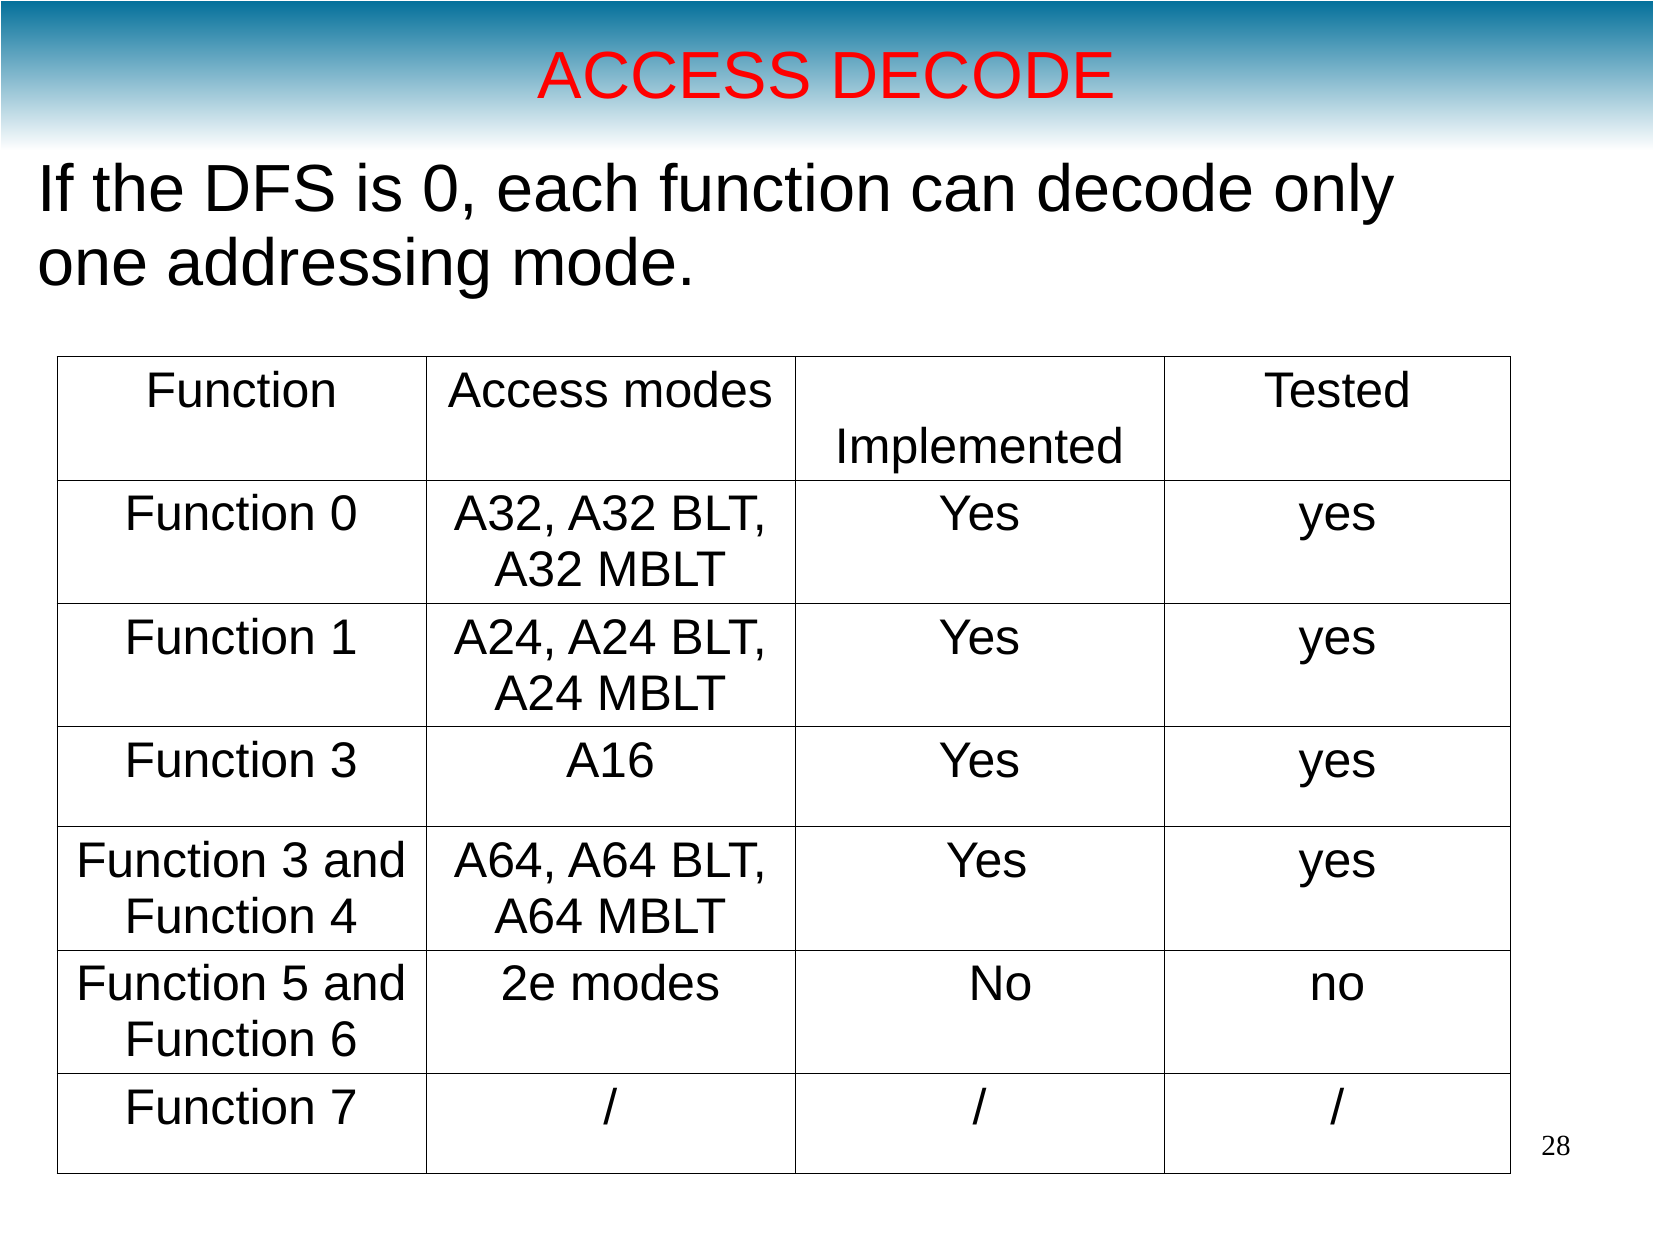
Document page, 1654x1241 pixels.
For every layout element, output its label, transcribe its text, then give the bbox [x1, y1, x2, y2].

table_cell yes [1165, 727, 1510, 826]
table_cell Function 3 and Function 4 [58, 827, 426, 950]
table_cell yes [1165, 827, 1510, 950]
table_header Tested [1165, 357, 1510, 480]
table_cell yes [1165, 481, 1510, 603]
table_header Implemented [796, 357, 1164, 480]
table_cell Function 0 [58, 481, 426, 603]
table_cell No [796, 951, 1164, 1073]
table_header Function [58, 357, 426, 480]
table_cell Function 5 and Function 6 [58, 951, 426, 1073]
table_cell Yes [796, 727, 1164, 826]
table_cell yes [1165, 604, 1510, 726]
table_cell no [1165, 951, 1510, 1073]
text_box ACCESS DECODE [0, 0, 1654, 151]
table_cell A16 [427, 727, 795, 826]
table_cell / [427, 1074, 795, 1173]
table_cell Yes [796, 604, 1164, 726]
table_cell A24, A24 BLT, A24 MBLT [427, 604, 795, 726]
table_cell A64, A64 BLT, A64 MBLT [427, 827, 795, 950]
table_cell Function 7 [58, 1074, 426, 1173]
subtitle If the DFS is 0, each function can decode only one addressing mode. [37, 150, 1526, 301]
table_cell Yes [796, 827, 1164, 950]
table_cell A32, A32 BLT, A32 MBLT [427, 481, 795, 603]
table_cell / [796, 1074, 1164, 1173]
table_header Access modes [427, 357, 795, 480]
table_cell Function 3 [58, 727, 426, 826]
table_cell Yes [796, 481, 1164, 603]
table_cell 2e modes [427, 951, 795, 1073]
table_cell Function 1 [58, 604, 426, 726]
table_cell / [1165, 1074, 1510, 1173]
